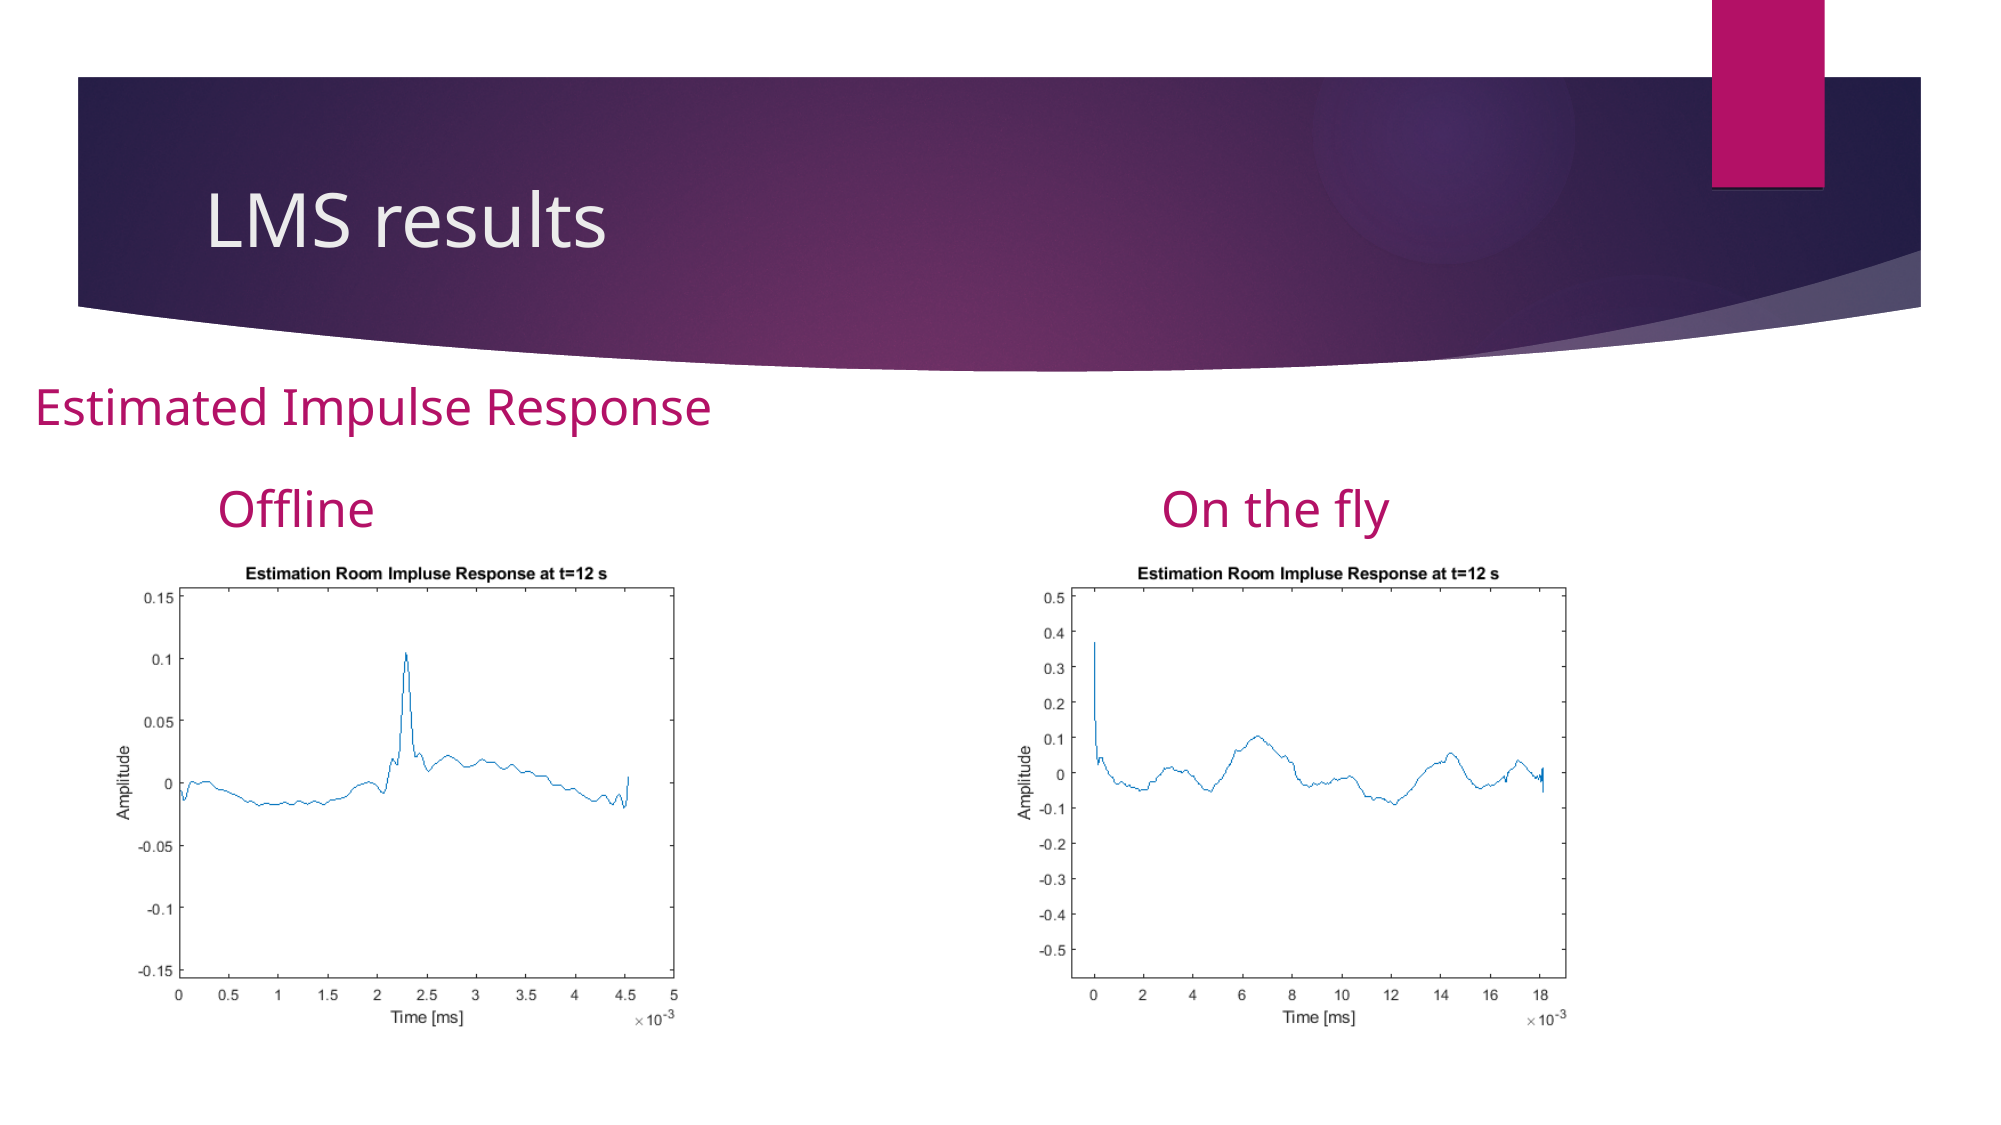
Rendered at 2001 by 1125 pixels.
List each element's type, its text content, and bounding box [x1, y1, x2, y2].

list On the fly [1146, 450, 1499, 546]
title LMS results [189, 159, 1627, 276]
picture [96, 552, 735, 1031]
picture [79, 78, 1920, 371]
list Estimated Impulse Response [19, 348, 812, 444]
picture [988, 552, 1627, 1031]
list Offline [202, 450, 555, 546]
